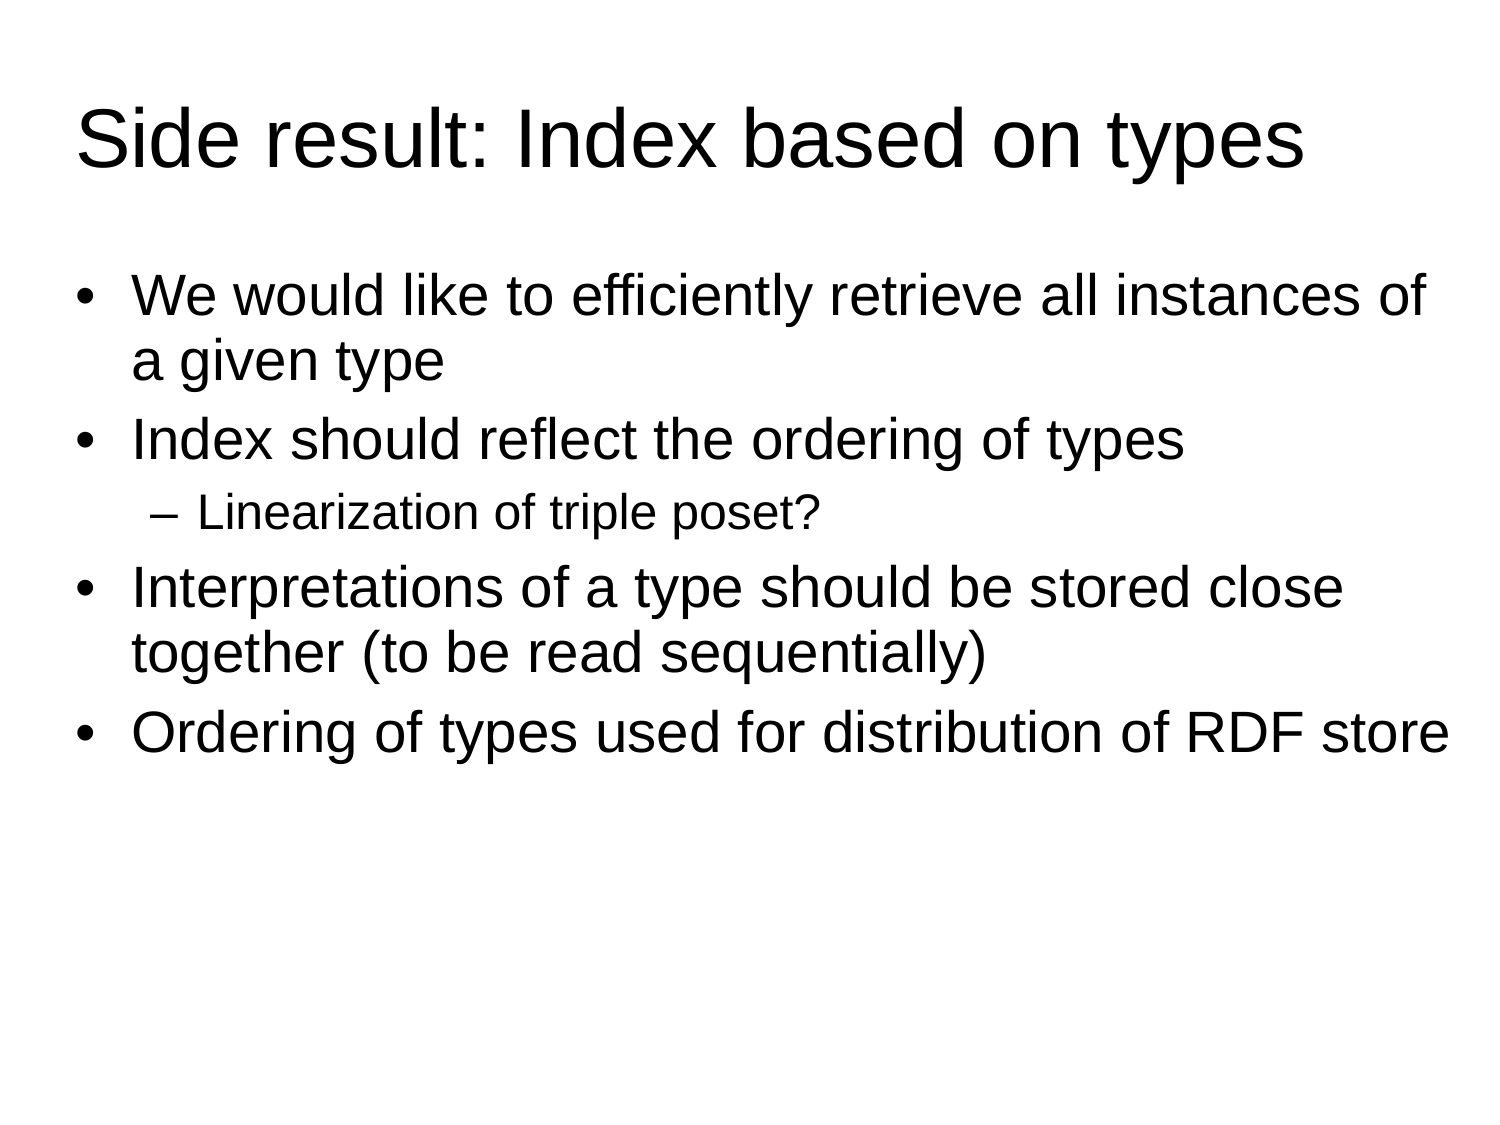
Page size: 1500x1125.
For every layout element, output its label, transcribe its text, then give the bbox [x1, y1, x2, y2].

list We would like to efficiently retrieve all instances of a given type Index should reflect the ordering of types Linearization of triple poset? Interpretations of a type should be stored close together (to be read sequentially) Ordering of types used for distribution of RDF store [75, 262, 1477, 1011]
title Side result: Index based on types [75, 45, 1426, 233]
